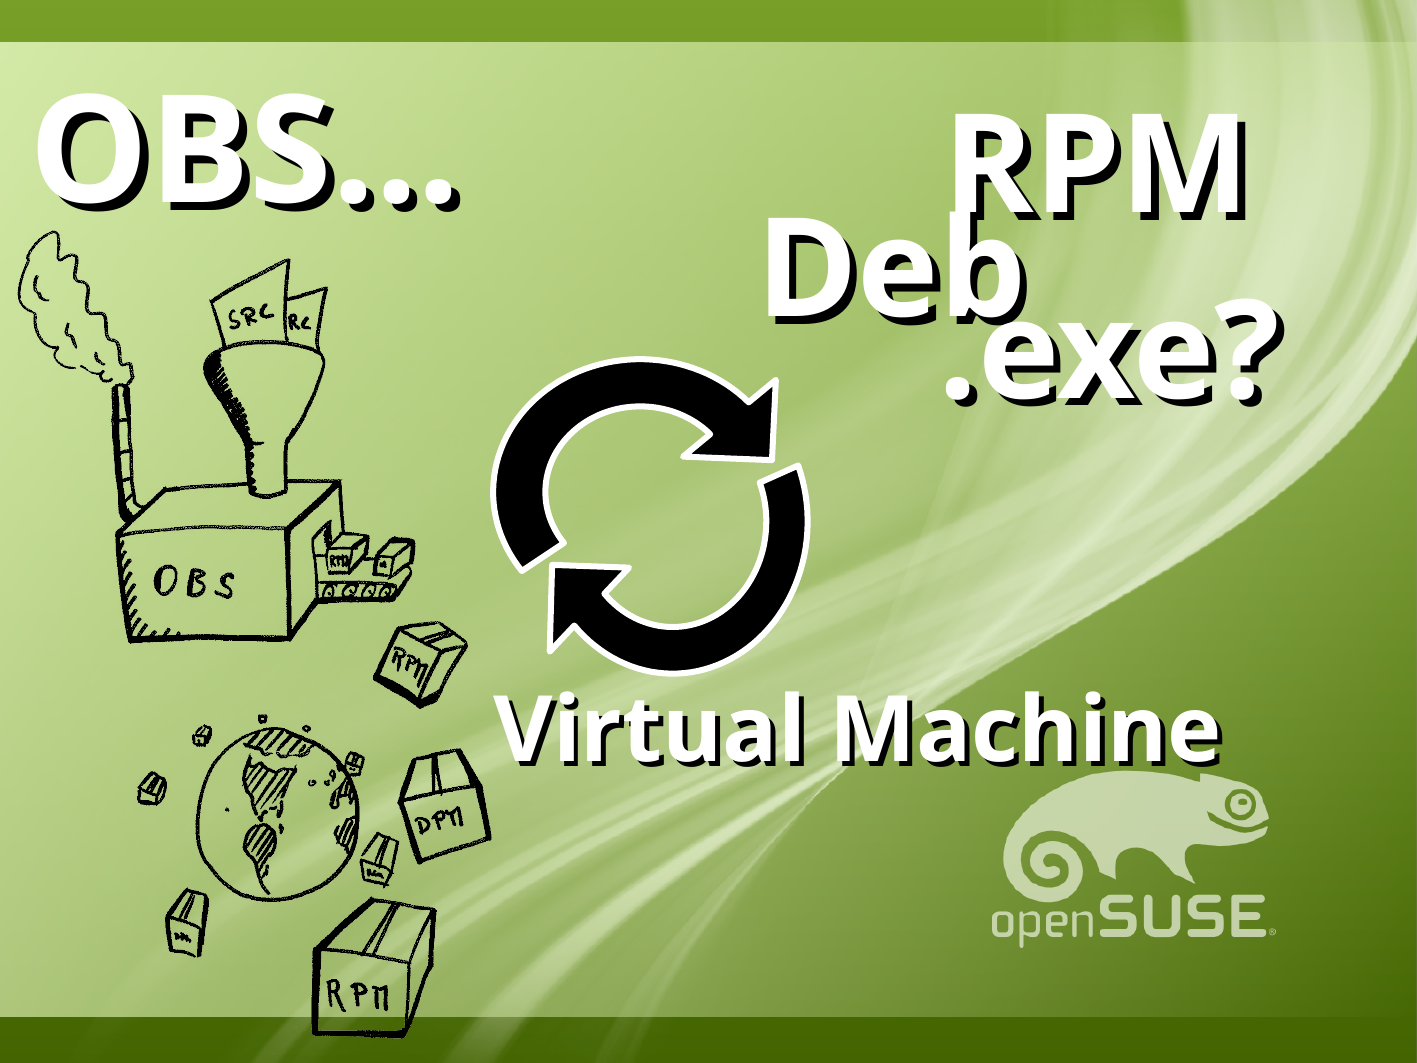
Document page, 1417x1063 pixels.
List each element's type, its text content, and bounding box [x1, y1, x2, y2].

text_box RPM [928, 58, 1417, 162]
text_box [493, 359, 776, 572]
text_box Deb [741, 162, 1417, 418]
text_box Virtual Machine [478, 655, 1239, 796]
text_box OBS... [15, 34, 528, 254]
picture [0, 0, 1417, 1063]
text_box [549, 465, 808, 674]
text_box .exe? [924, 243, 1417, 500]
